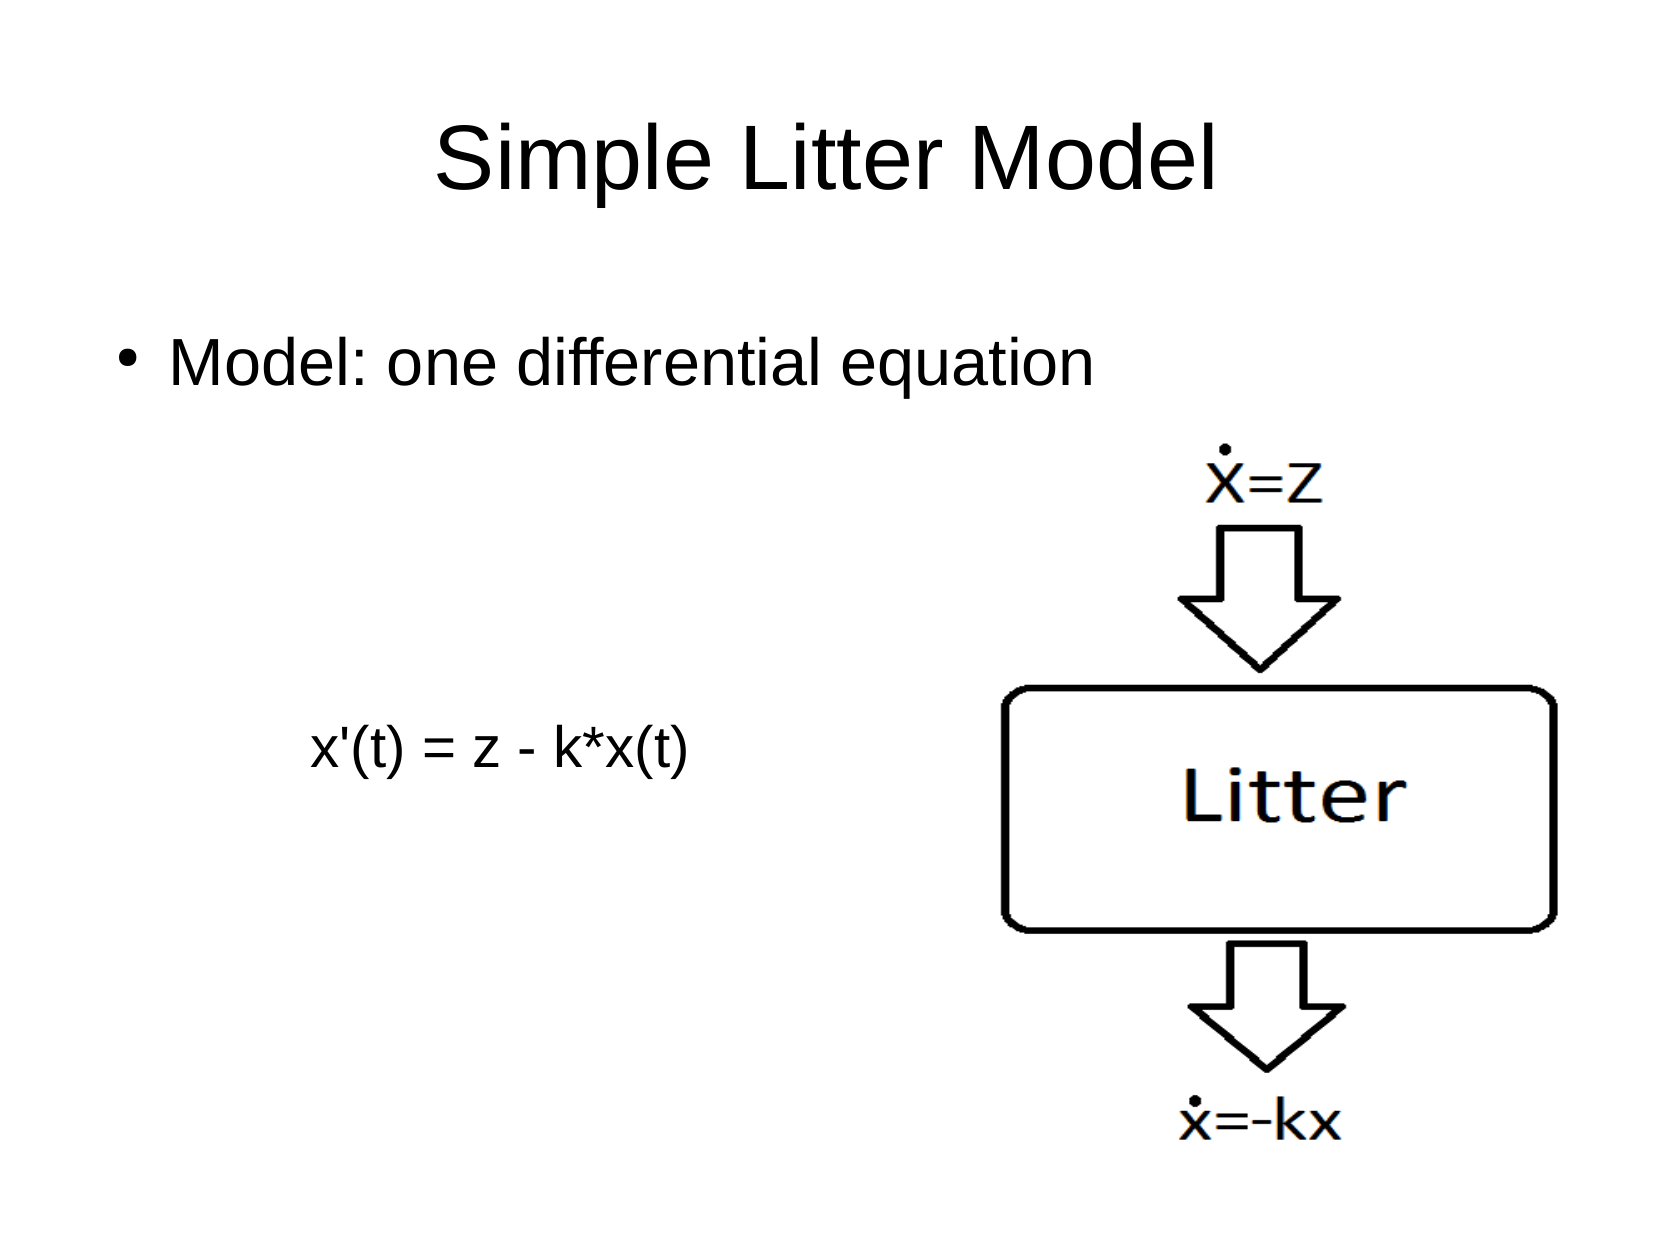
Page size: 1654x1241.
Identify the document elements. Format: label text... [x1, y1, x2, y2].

list Model: one differential equation x'(t) = z - k*x(t) [80, 318, 1536, 1039]
picture [953, 428, 1583, 1170]
title Simple Litter Model [82, 49, 1571, 257]
